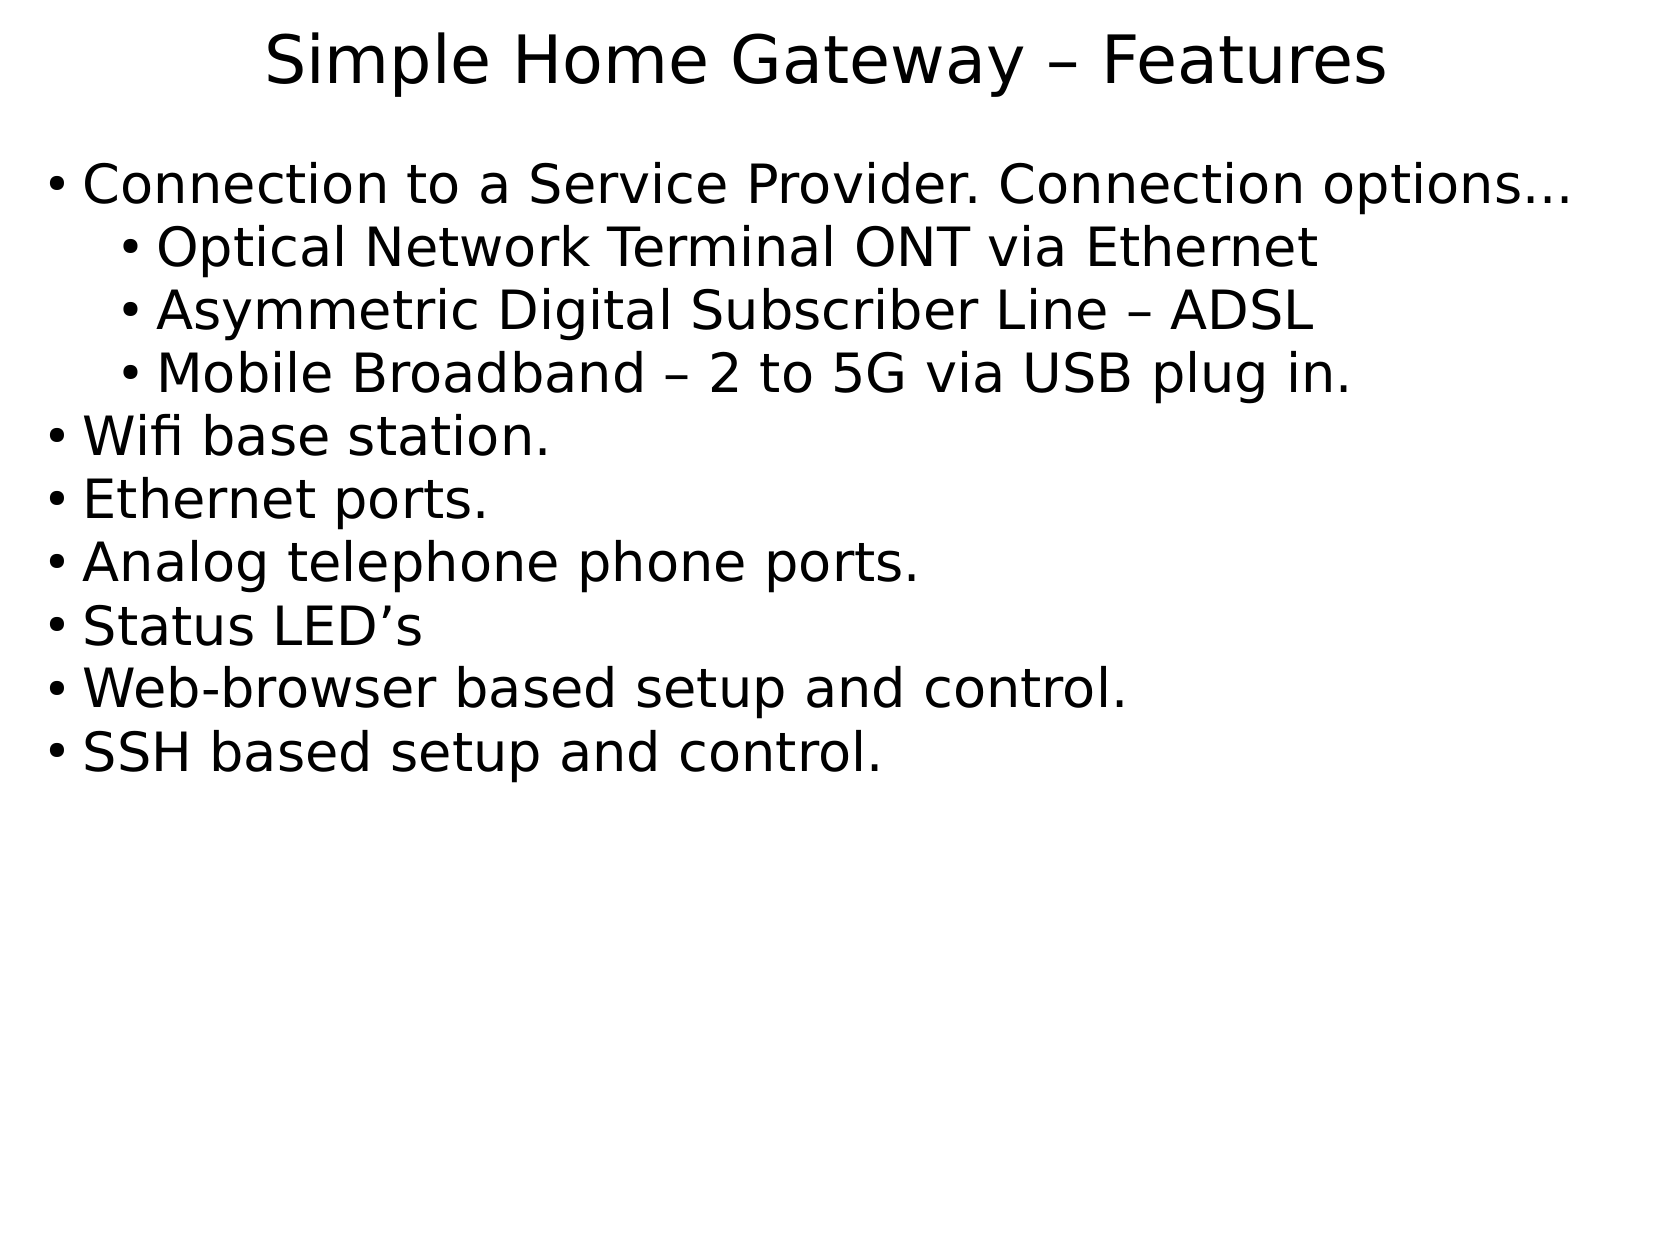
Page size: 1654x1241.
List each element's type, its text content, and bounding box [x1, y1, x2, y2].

title Simple Home Gateway – Features [82, 21, 1571, 100]
subtitle Connection to a Service Provider. Connection options... Optical Network Terminal ONT via Ethernet Asymmetric Digital Subscriber Line – ADSL Mobile Broadband – 2 to 5G via USB plug in. Wifi base station. Ethernet ports. Analog telephone phone ports. Status LED’s Web-browser based setup and control. SSH based setup and control. [47, 153, 1619, 784]
